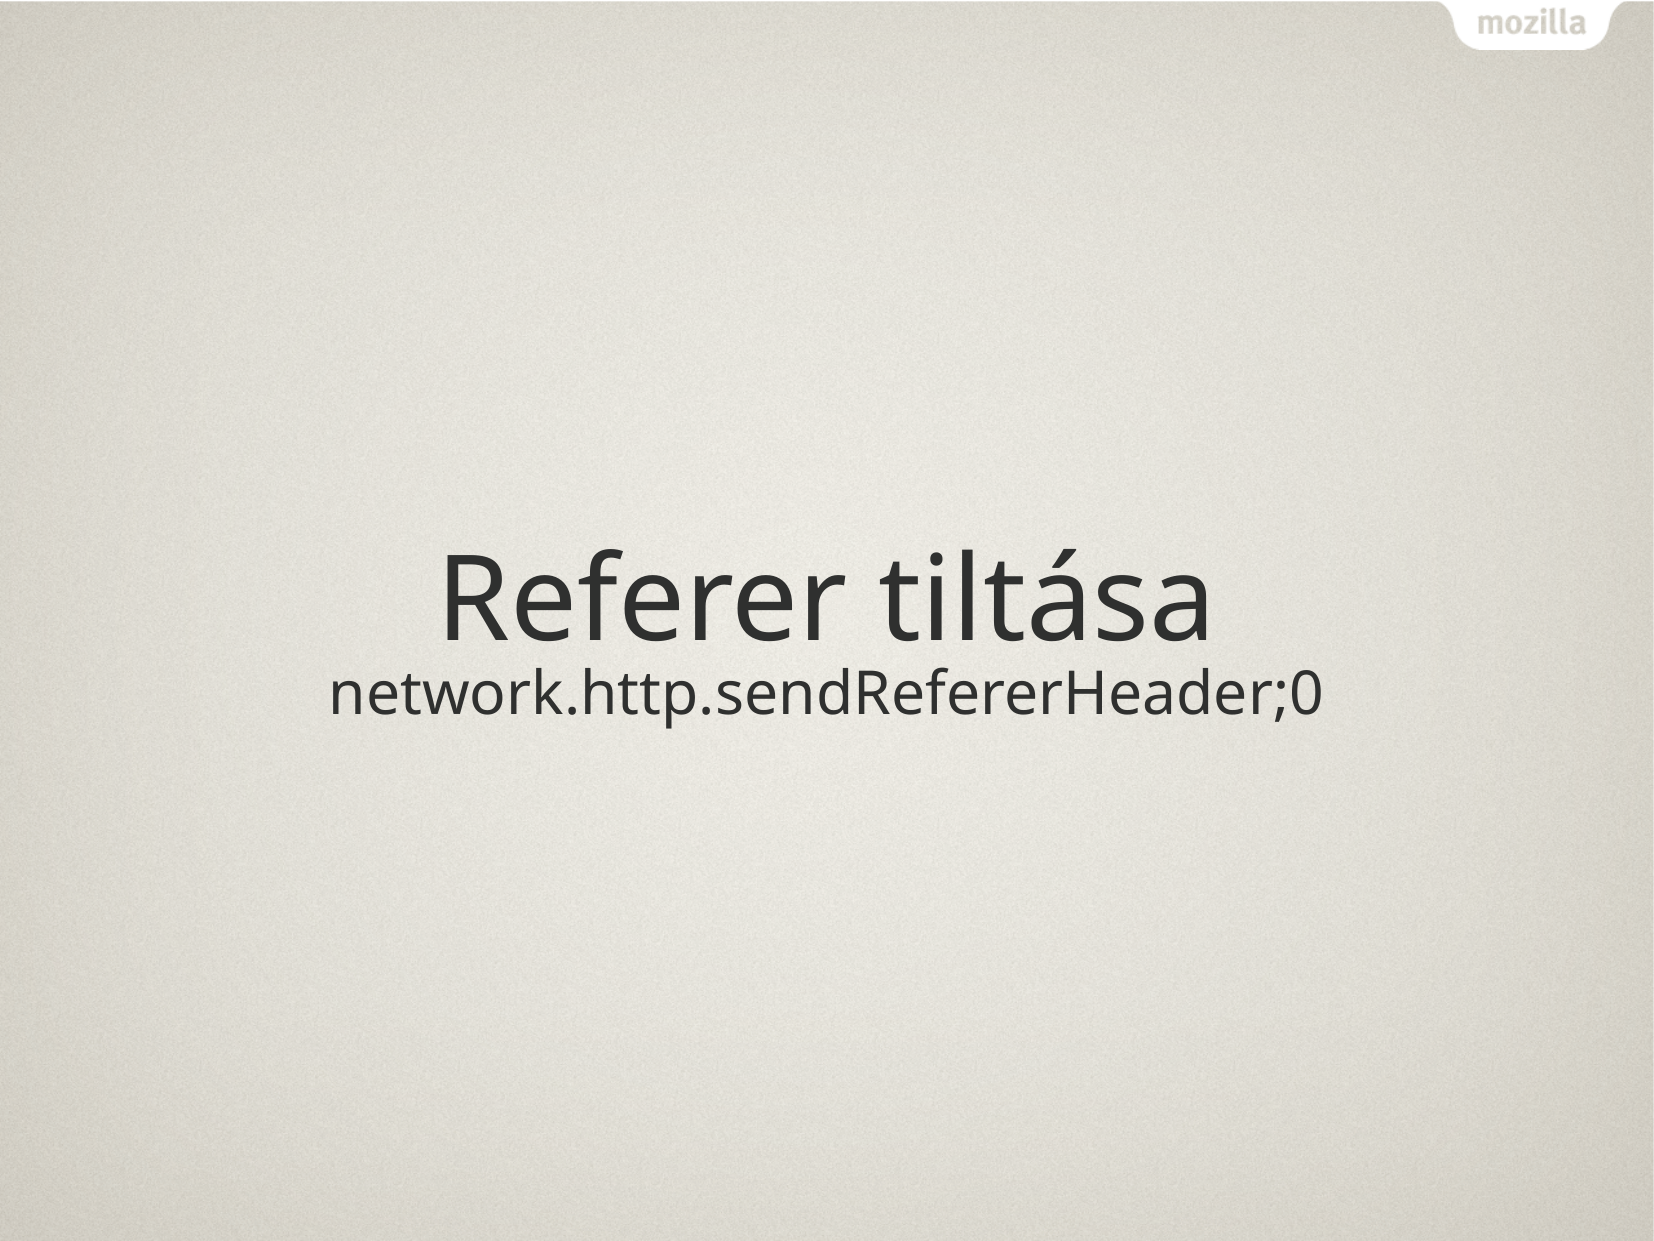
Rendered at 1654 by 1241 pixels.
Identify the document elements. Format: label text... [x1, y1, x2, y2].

picture [0, 0, 1654, 1241]
title Referer tiltása [45, 260, 1609, 645]
list network.http.sendRefererHeader;0 [45, 645, 1609, 1164]
